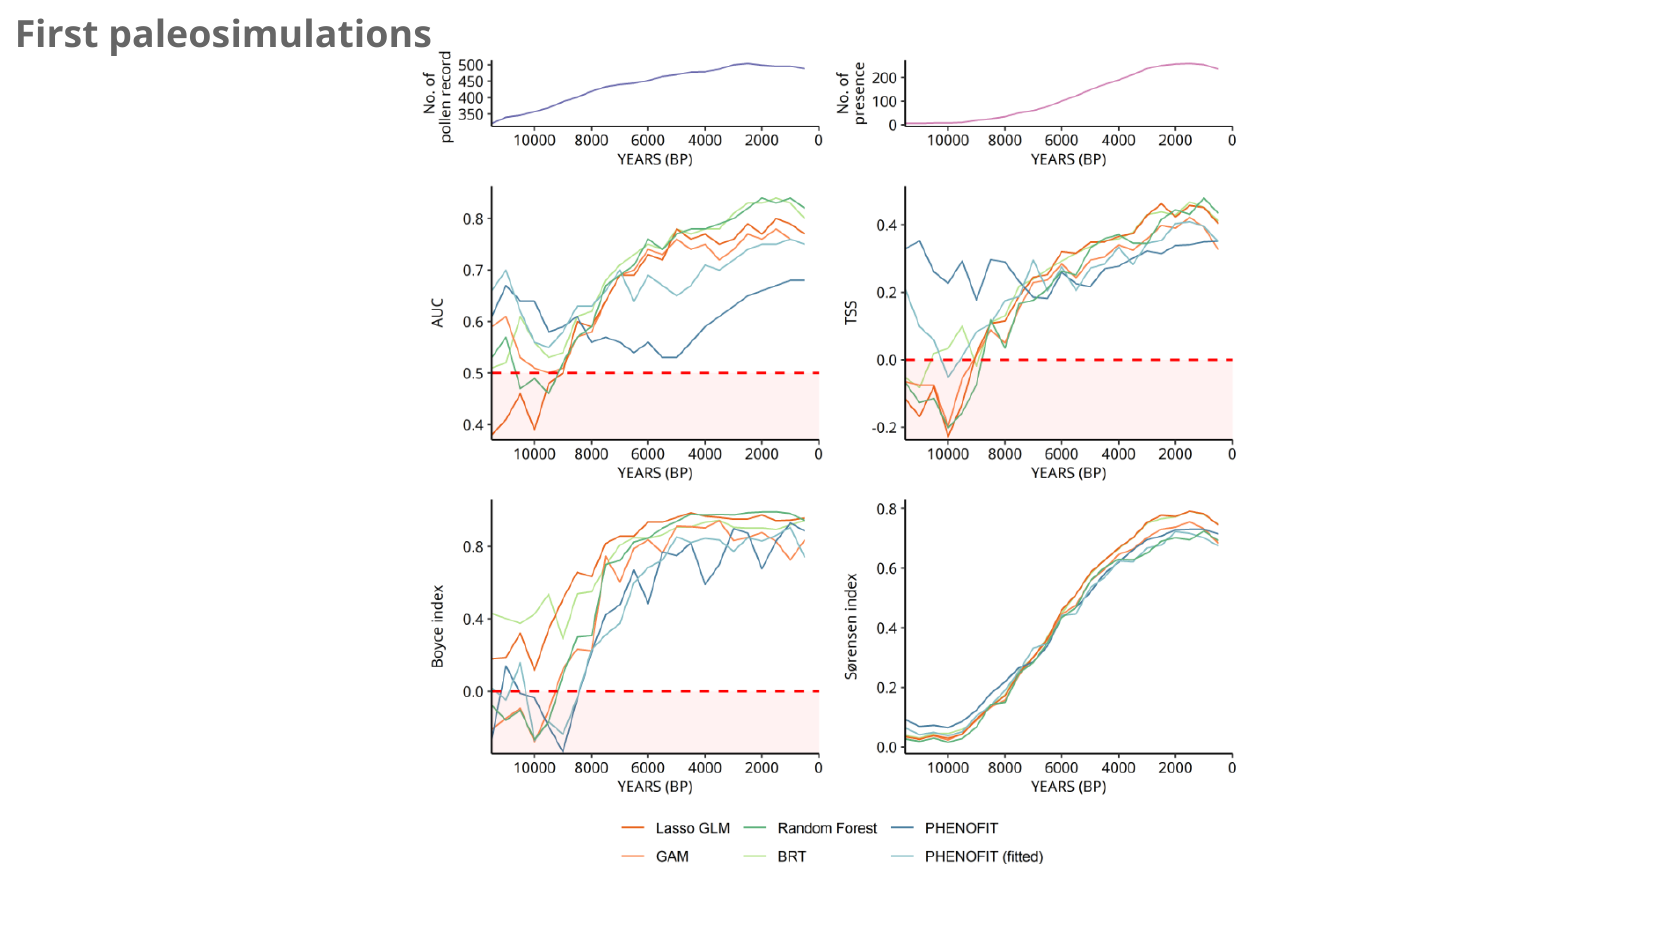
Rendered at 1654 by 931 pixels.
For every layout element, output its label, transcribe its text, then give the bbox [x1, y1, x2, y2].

picture [413, 118, 1241, 879]
text_box First paleosimulations [0, 0, 1654, 118]
